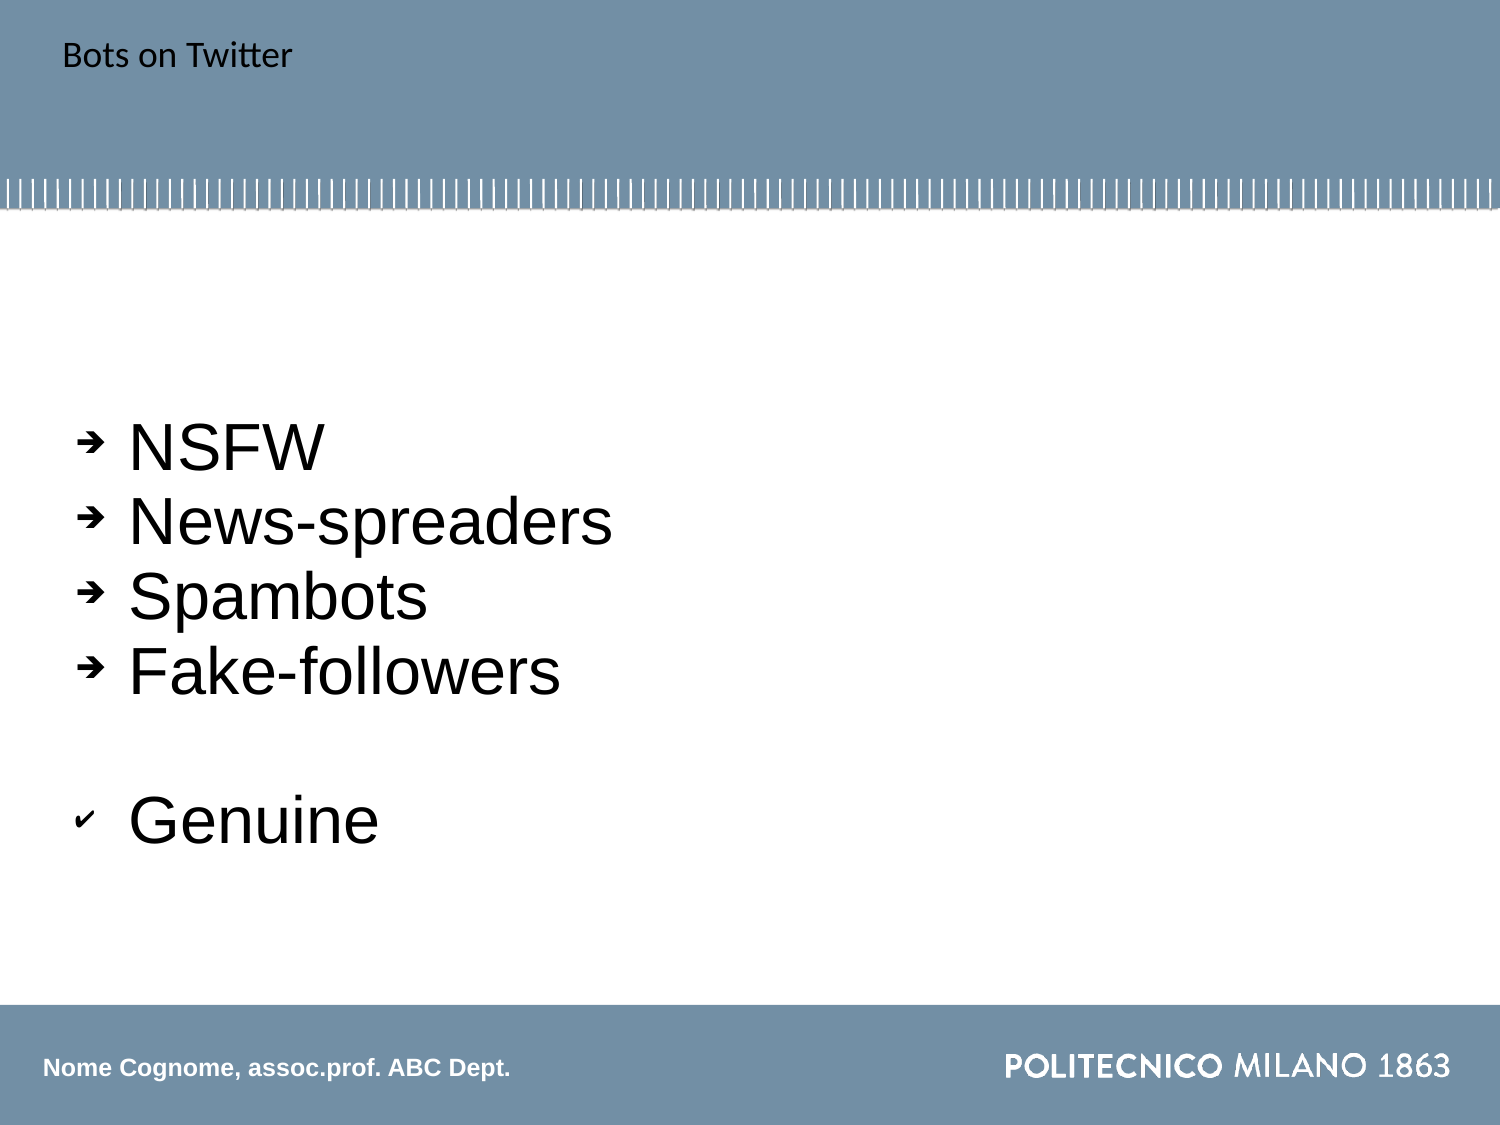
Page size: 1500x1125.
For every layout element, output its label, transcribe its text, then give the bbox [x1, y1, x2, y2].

title Bots on Twitter [47, 22, 1455, 161]
subtitle NSFW News-spreaders Spambots Fake-followers Genuine [75, 262, 1441, 1005]
picture [999, 1041, 1456, 1089]
